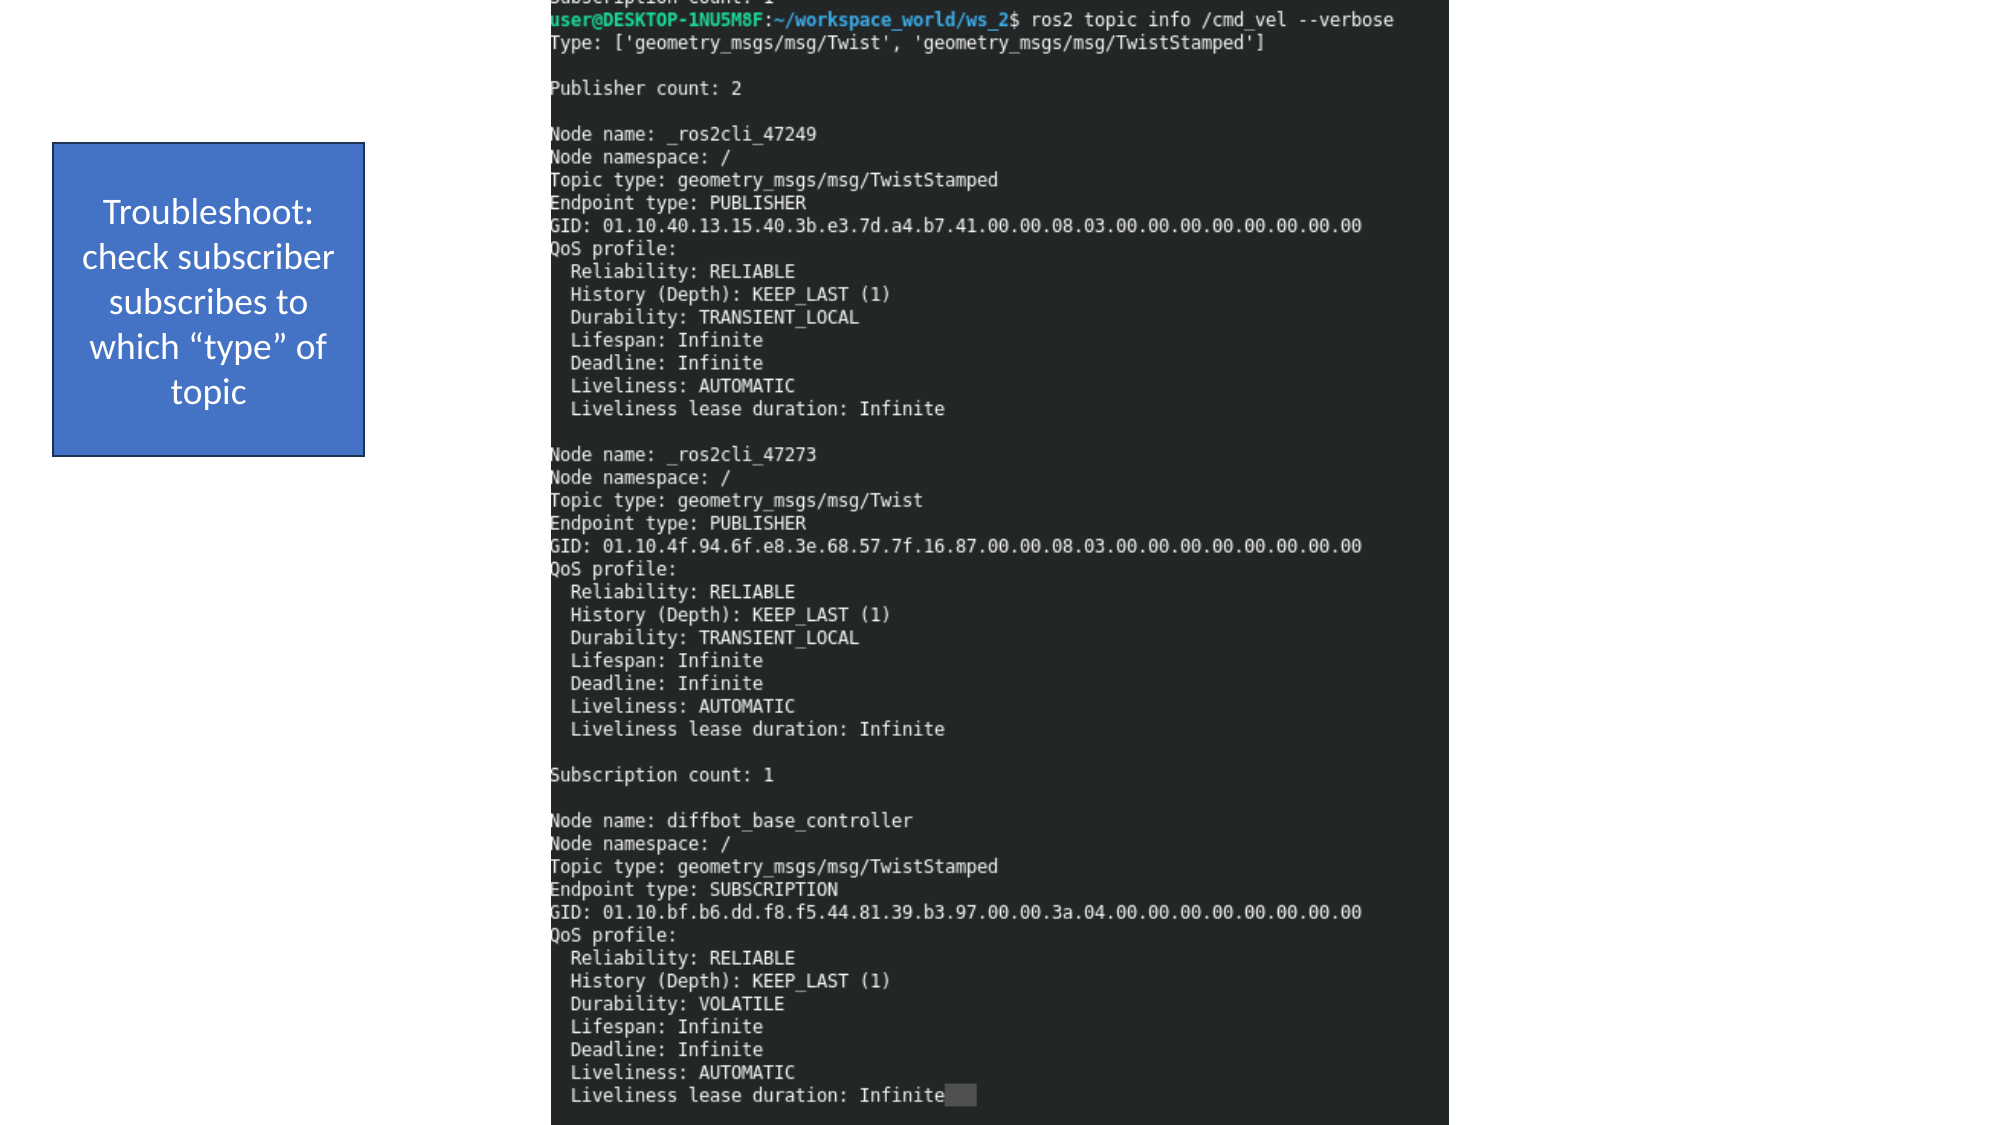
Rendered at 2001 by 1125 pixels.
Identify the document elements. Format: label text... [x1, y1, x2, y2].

picture [551, 0, 1449, 1125]
text_box Troubleshoot: check subscriber subscribes to which “type” of topic [52, 142, 365, 456]
